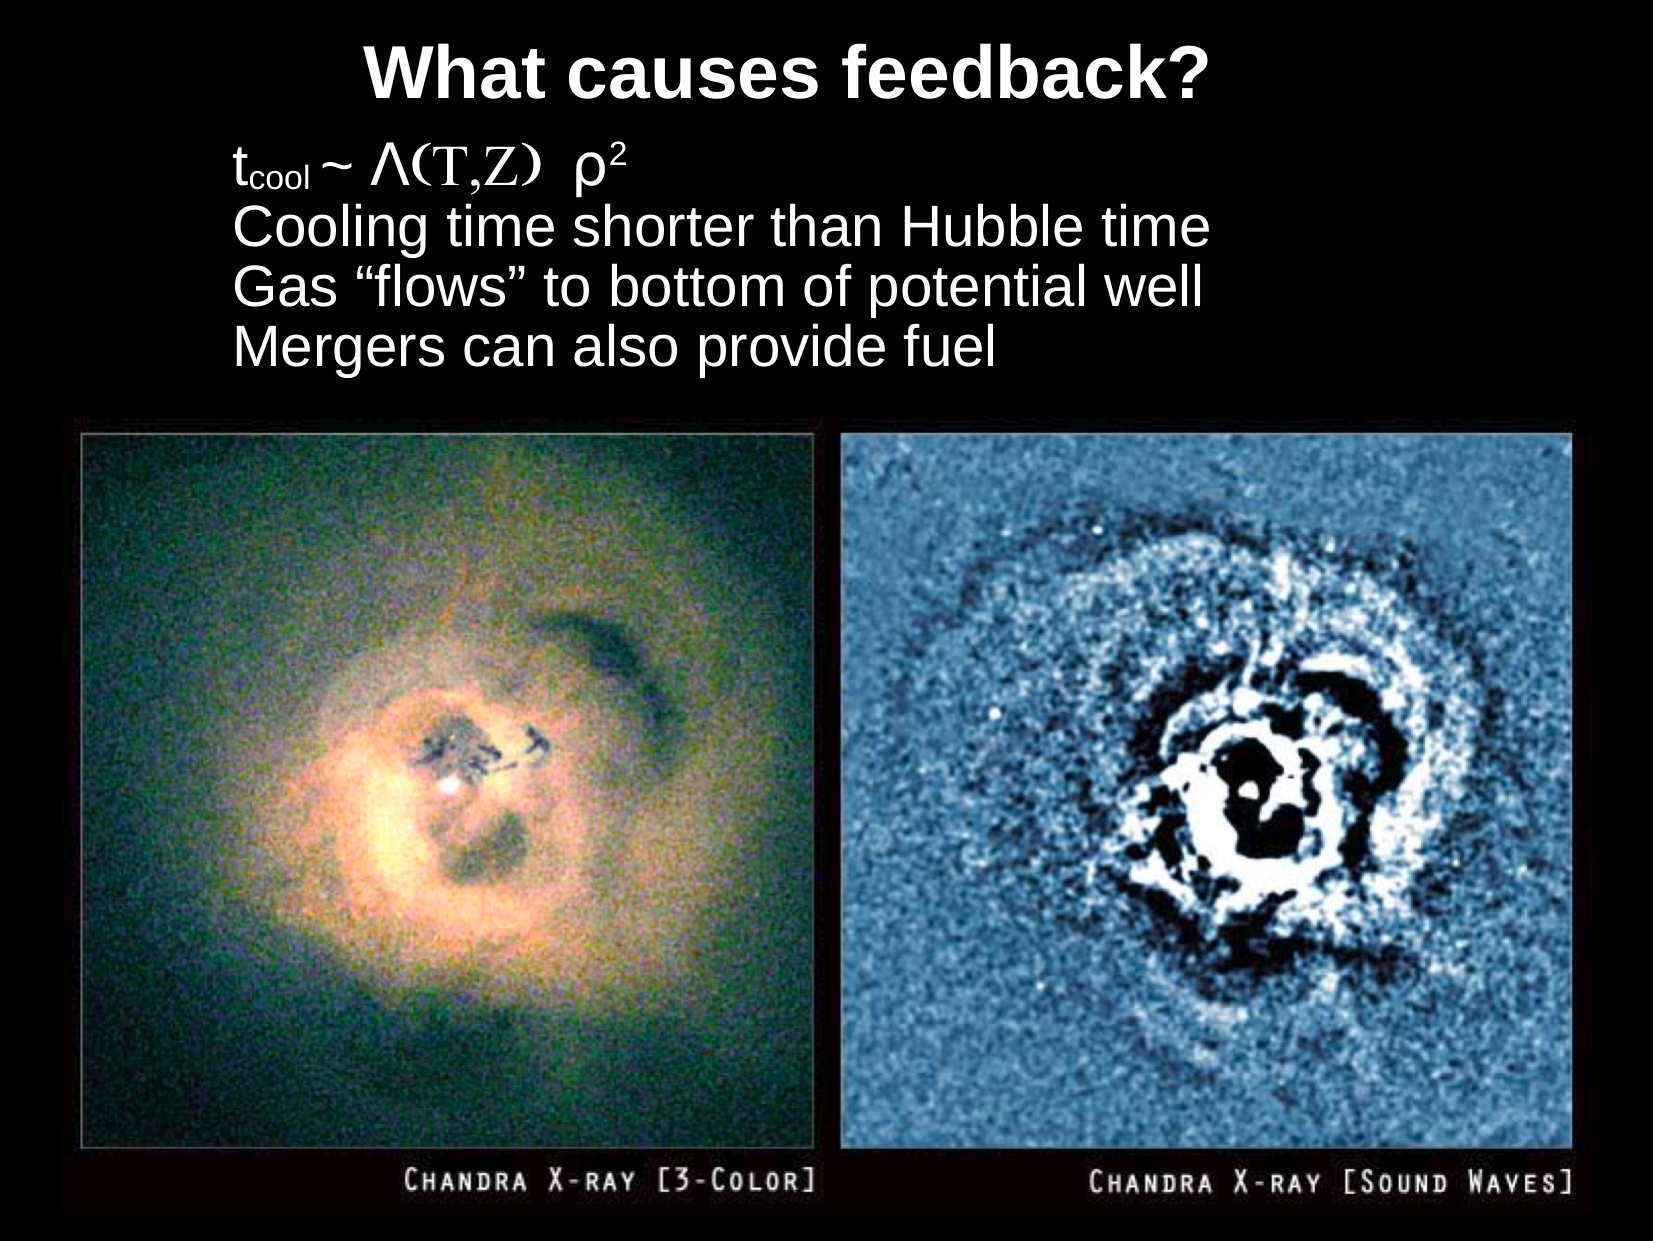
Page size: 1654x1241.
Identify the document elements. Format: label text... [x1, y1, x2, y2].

text_box tcool ~ Λ(T,Z) ρ2 Cooling time shorter than Hubble time Gas “flows” to bottom of potential well Mergers can also provide fuel [201, 127, 1376, 411]
text_box What causes feedback? [348, 28, 1210, 128]
picture [61, 417, 1592, 1212]
